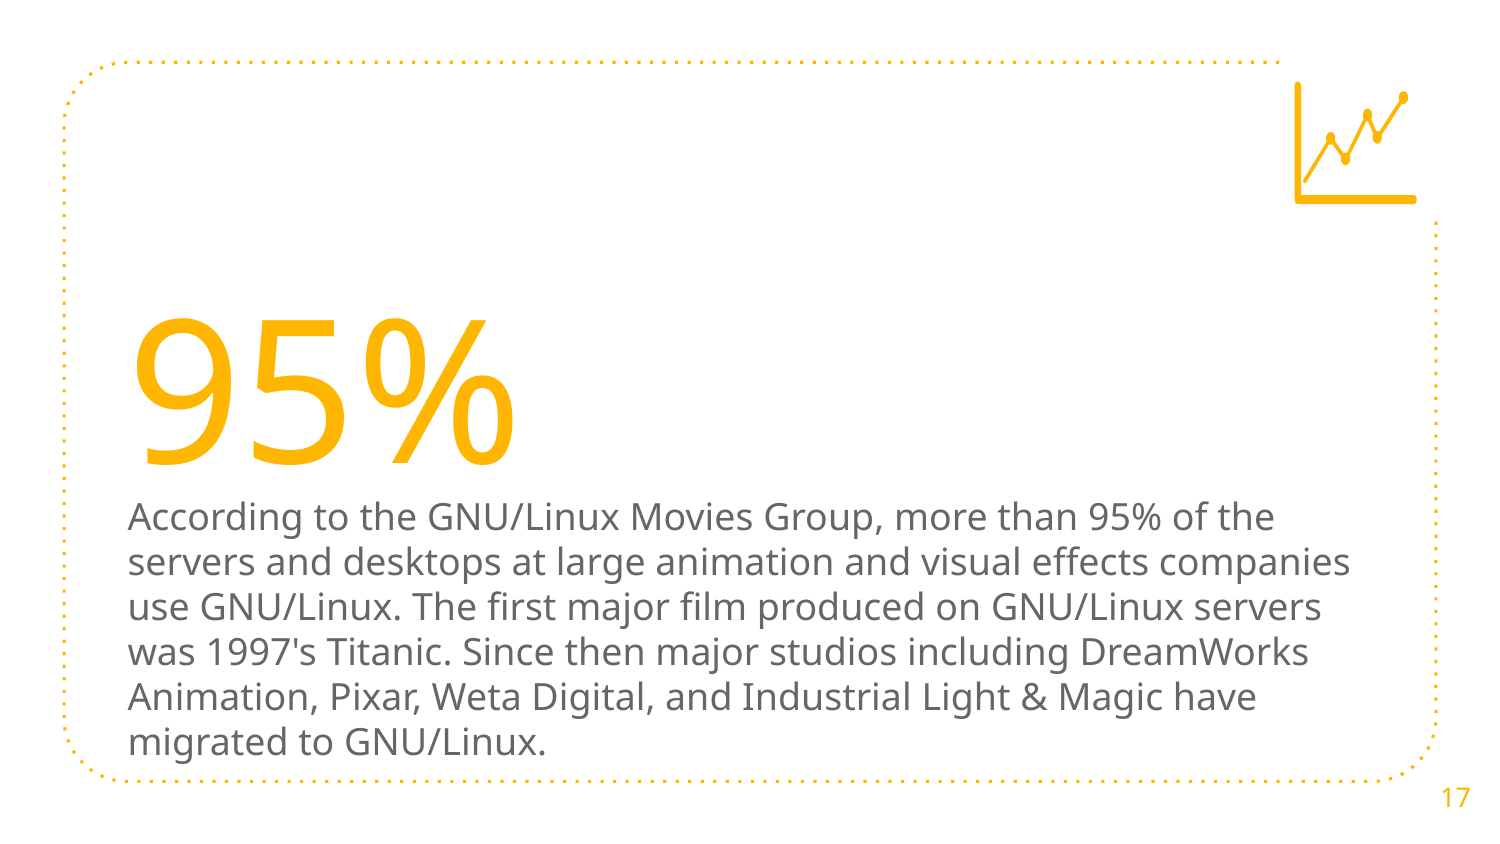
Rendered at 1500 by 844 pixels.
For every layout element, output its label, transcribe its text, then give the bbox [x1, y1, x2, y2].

subtitle According to the GNU/Linux Movies Group, more than 95% of the servers and desktops at large animation and visual effects companies use GNU/Linux. The first major film produced on GNU/Linux servers was 1997's Titanic. Since then major studios including DreamWorks Animation, Pixar, Weta Digital, and Industrial Light & Magic have migrated to GNU/Linux. [112, 478, 1388, 608]
slide_number <number> [1411, 753, 1500, 844]
text_box [1303, 91, 1409, 184]
title 95% [112, 248, 1388, 439]
text_box [1294, 81, 1417, 205]
